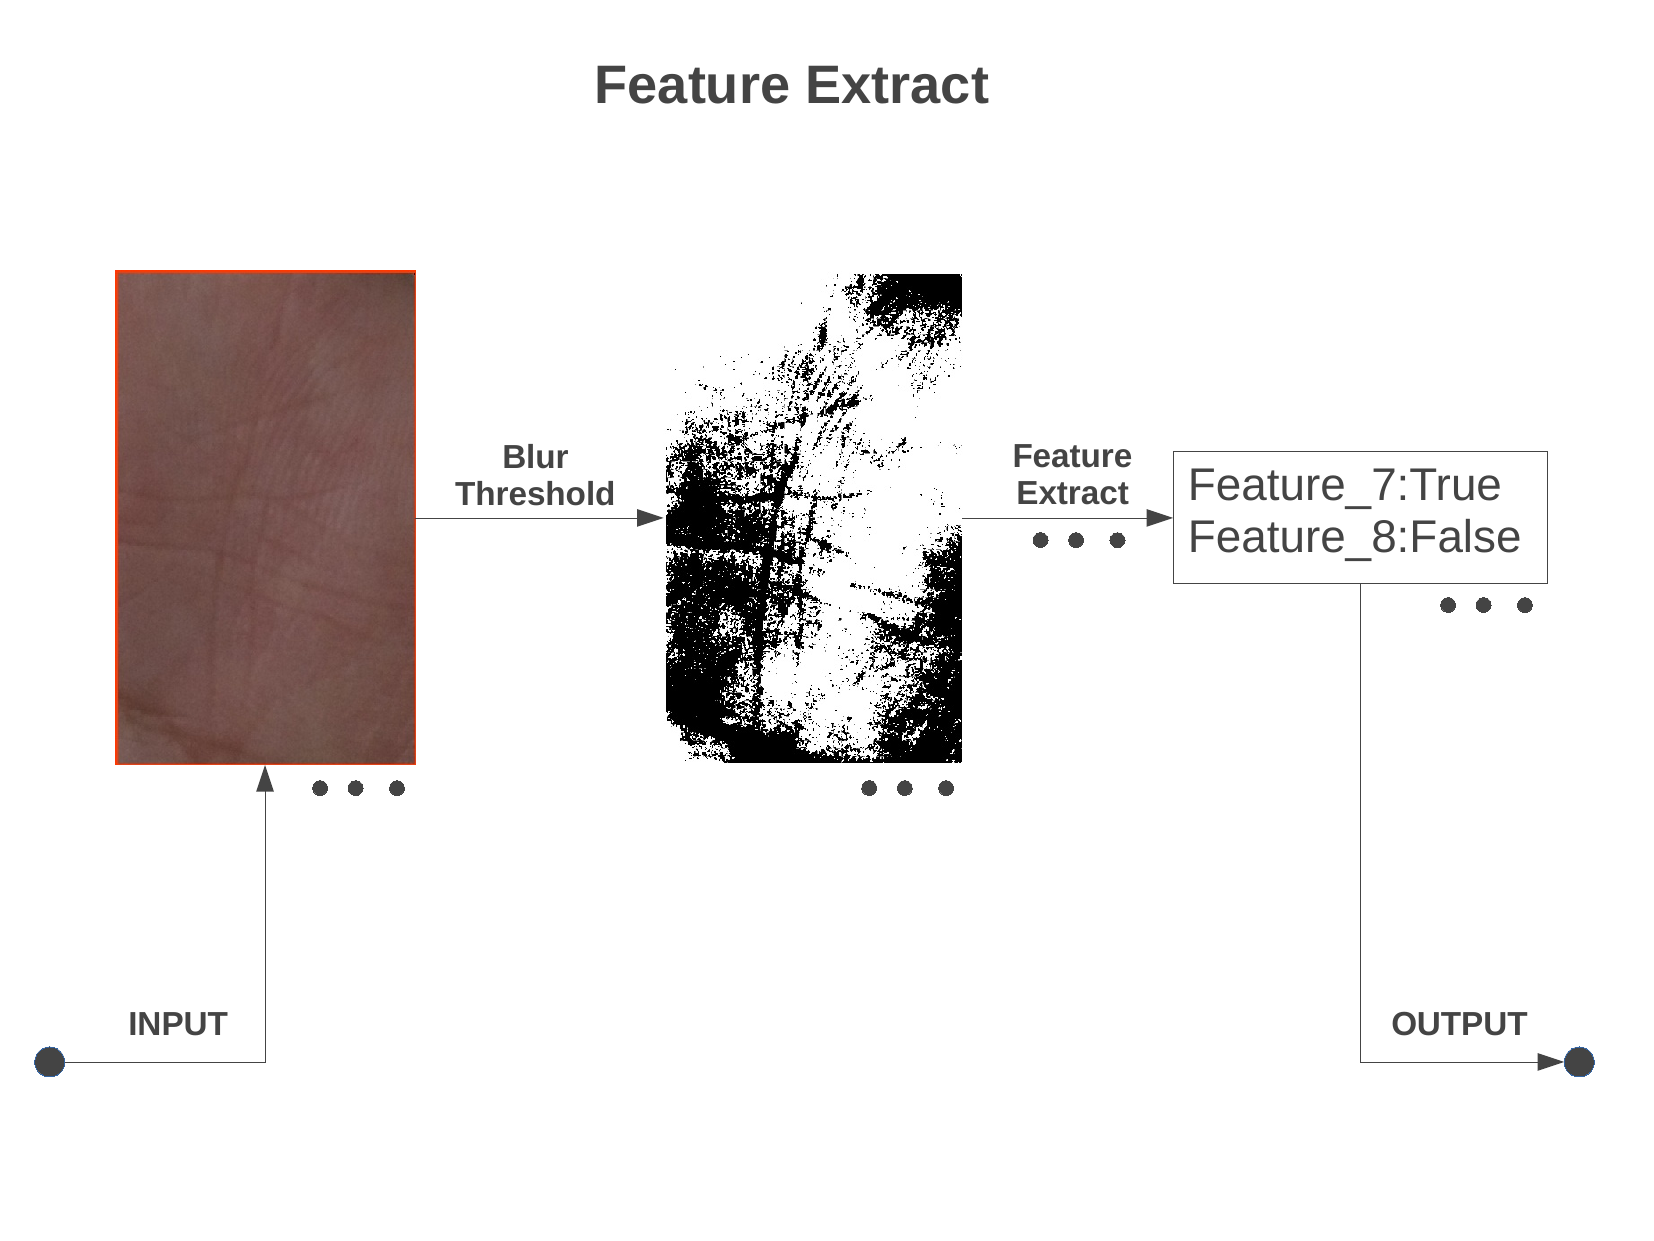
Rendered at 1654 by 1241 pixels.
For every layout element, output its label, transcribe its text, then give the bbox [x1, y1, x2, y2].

text_box Blur Threshold [424, 445, 647, 506]
text_box [1517, 597, 1533, 613]
text_box [938, 780, 954, 796]
text_box [897, 780, 913, 796]
text_box Feature Extract [990, 444, 1156, 506]
text_box [1068, 532, 1084, 548]
text_box [1476, 597, 1492, 613]
text_box [1033, 532, 1049, 548]
text_box [1440, 597, 1456, 613]
text_box Feature Extract [351, 54, 1233, 115]
text_box [861, 780, 877, 796]
text_box [34, 1046, 65, 1077]
text_box OUTPUT [1386, 994, 1533, 1055]
text_box [348, 780, 364, 796]
text_box Feature_7:True Feature_8:False [1173, 451, 1548, 584]
picture [663, 271, 963, 764]
text_box INPUT [105, 994, 252, 1055]
text_box [1564, 1046, 1595, 1077]
text_box [312, 780, 328, 796]
text_box [389, 780, 405, 796]
picture [115, 270, 416, 766]
text_box [1109, 532, 1126, 548]
